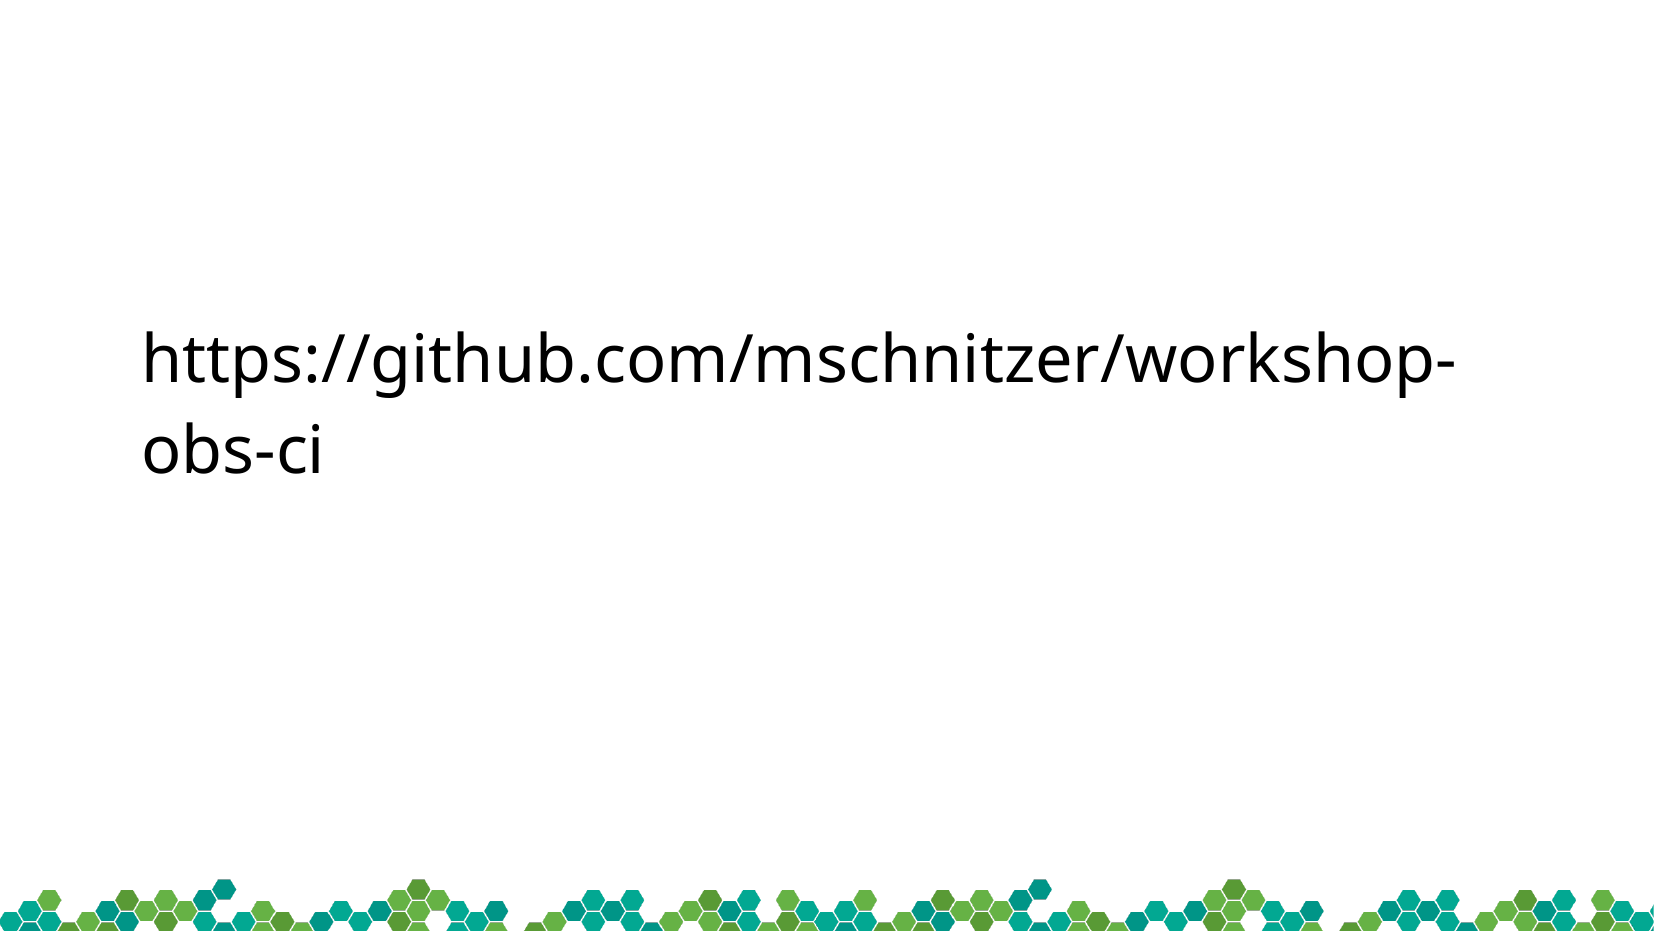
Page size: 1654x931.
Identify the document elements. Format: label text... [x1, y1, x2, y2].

picture [0, 871, 1654, 931]
list https://github.com/mschnitzer/workshop-obs-ci [70, 311, 1547, 559]
